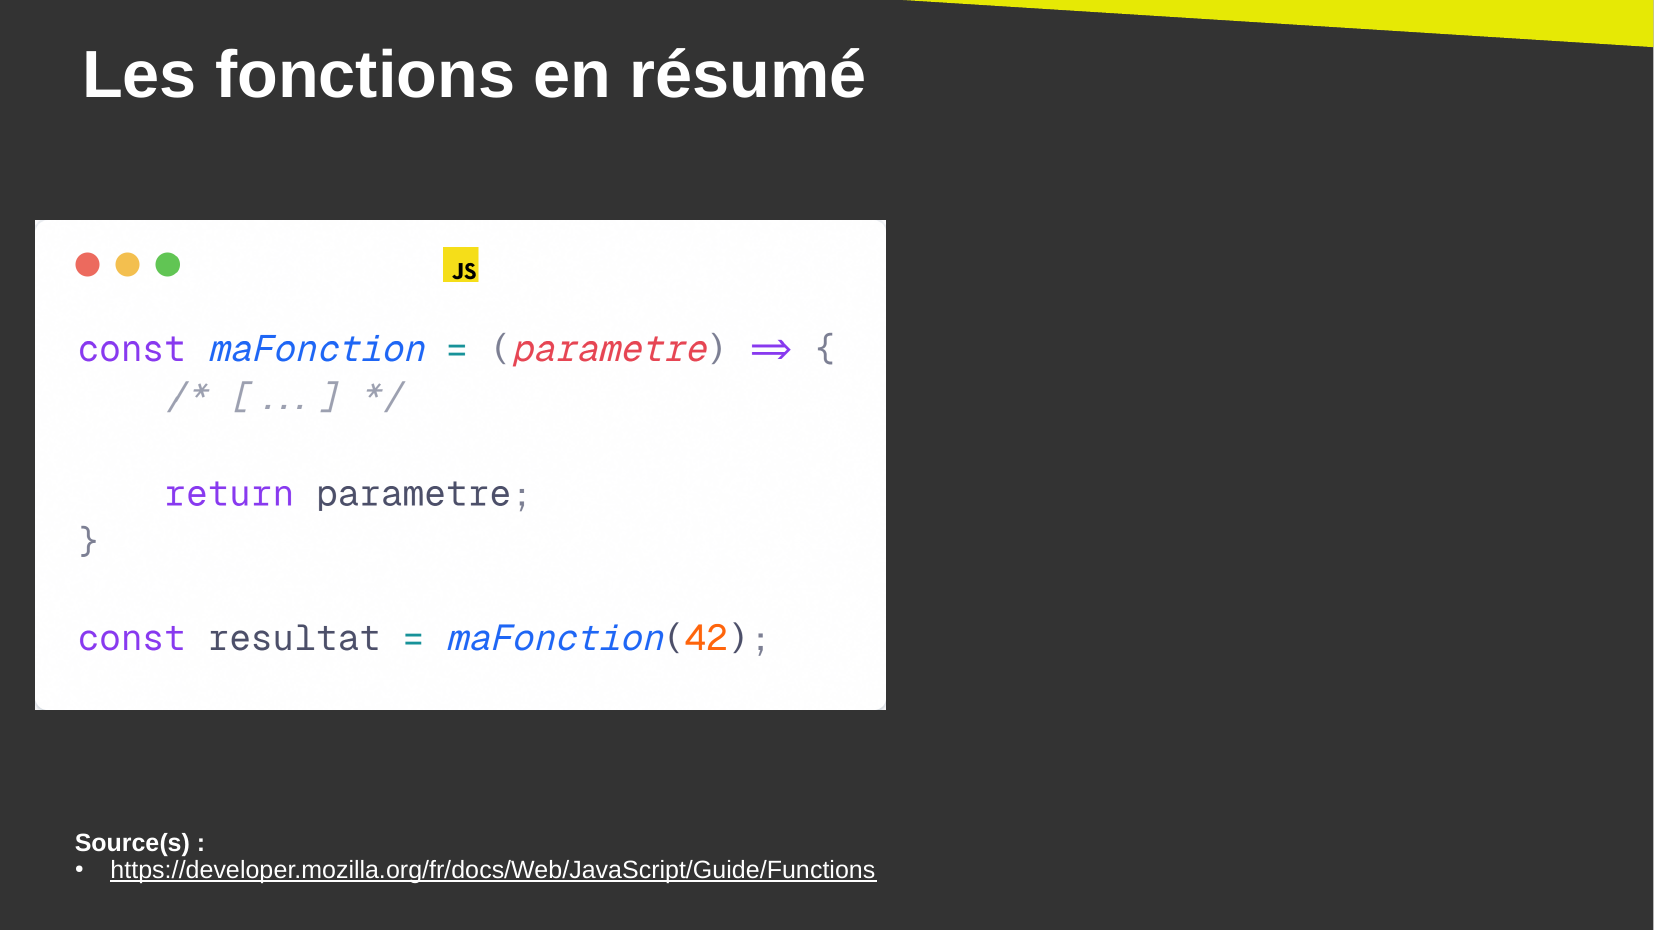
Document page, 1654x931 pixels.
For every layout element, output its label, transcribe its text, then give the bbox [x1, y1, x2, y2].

title Les fonctions en résumé [82, 37, 1571, 114]
text_box Source(s) : https://developer.mozilla.org/fr/docs/Web/JavaScript/Guide/Functions [60, 820, 1583, 892]
picture [35, 220, 886, 710]
text_box [903, 0, 1654, 48]
